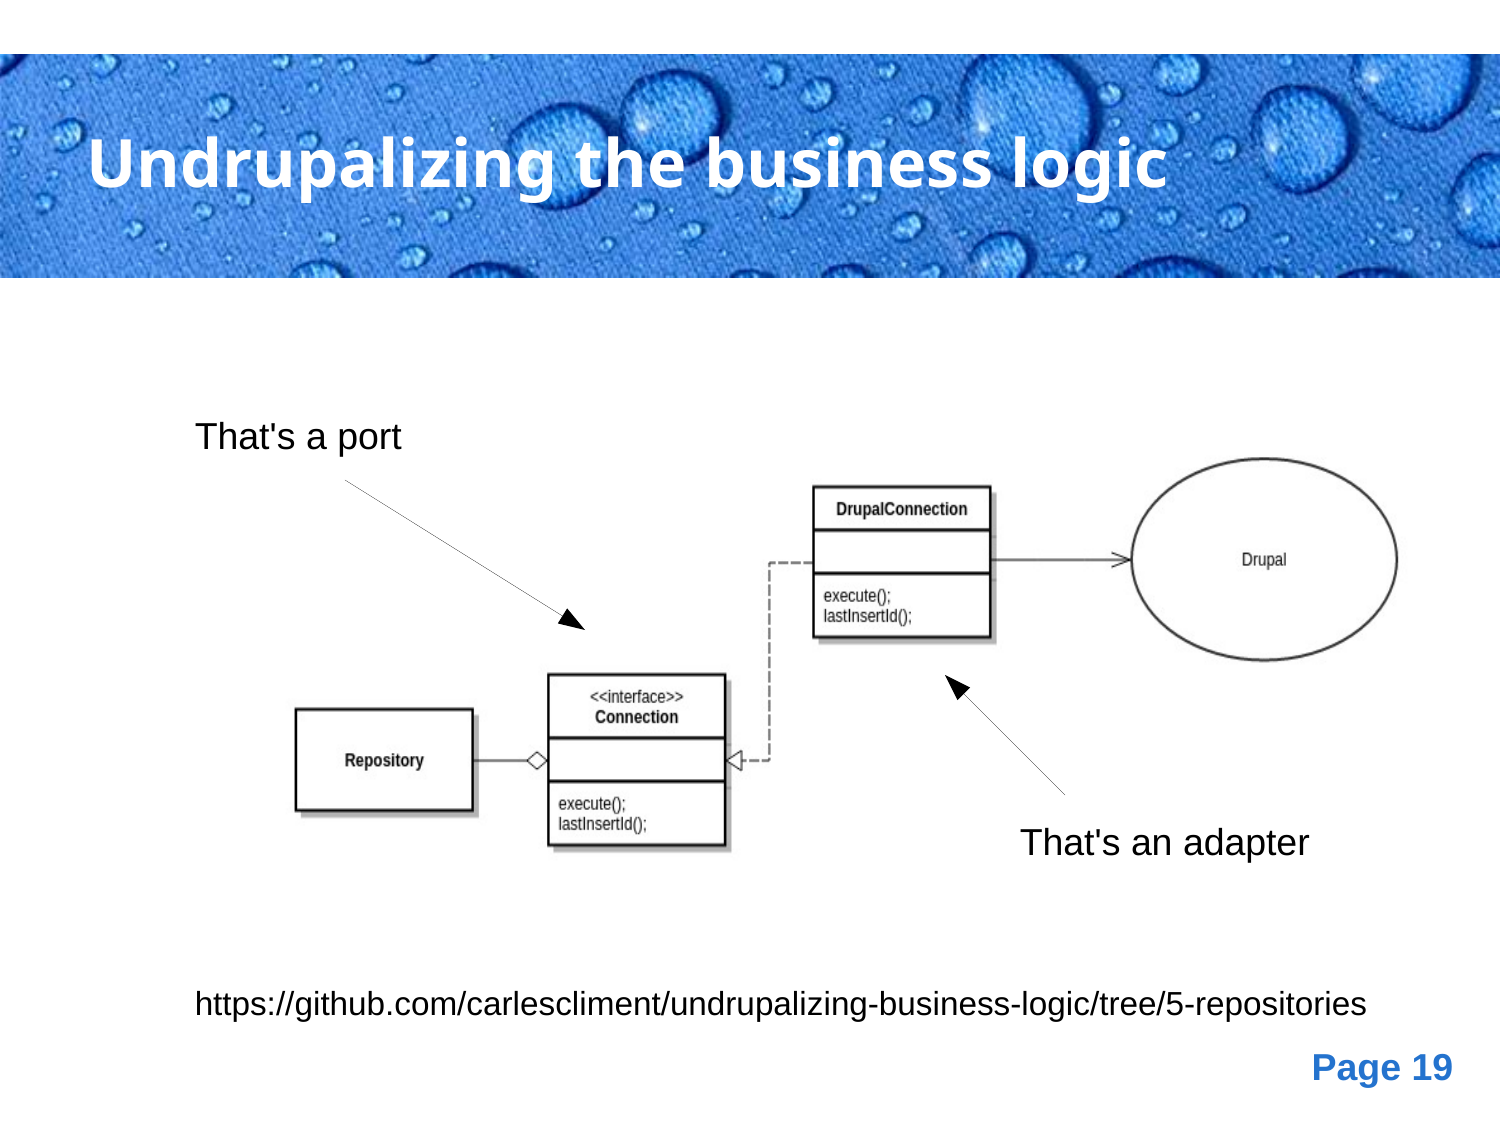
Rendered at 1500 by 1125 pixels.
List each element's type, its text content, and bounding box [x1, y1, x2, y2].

picture [0, 54, 1500, 278]
text_box That's a port [180, 404, 421, 465]
text_box That's an adapter [1005, 810, 1426, 871]
picture [195, 329, 1426, 886]
text_box https://github.com/carlescliment/undrupalizing-business-logic/tree/5-repositories [180, 975, 1396, 1030]
text_box Undrupalizing the business logic [71, 112, 1185, 209]
